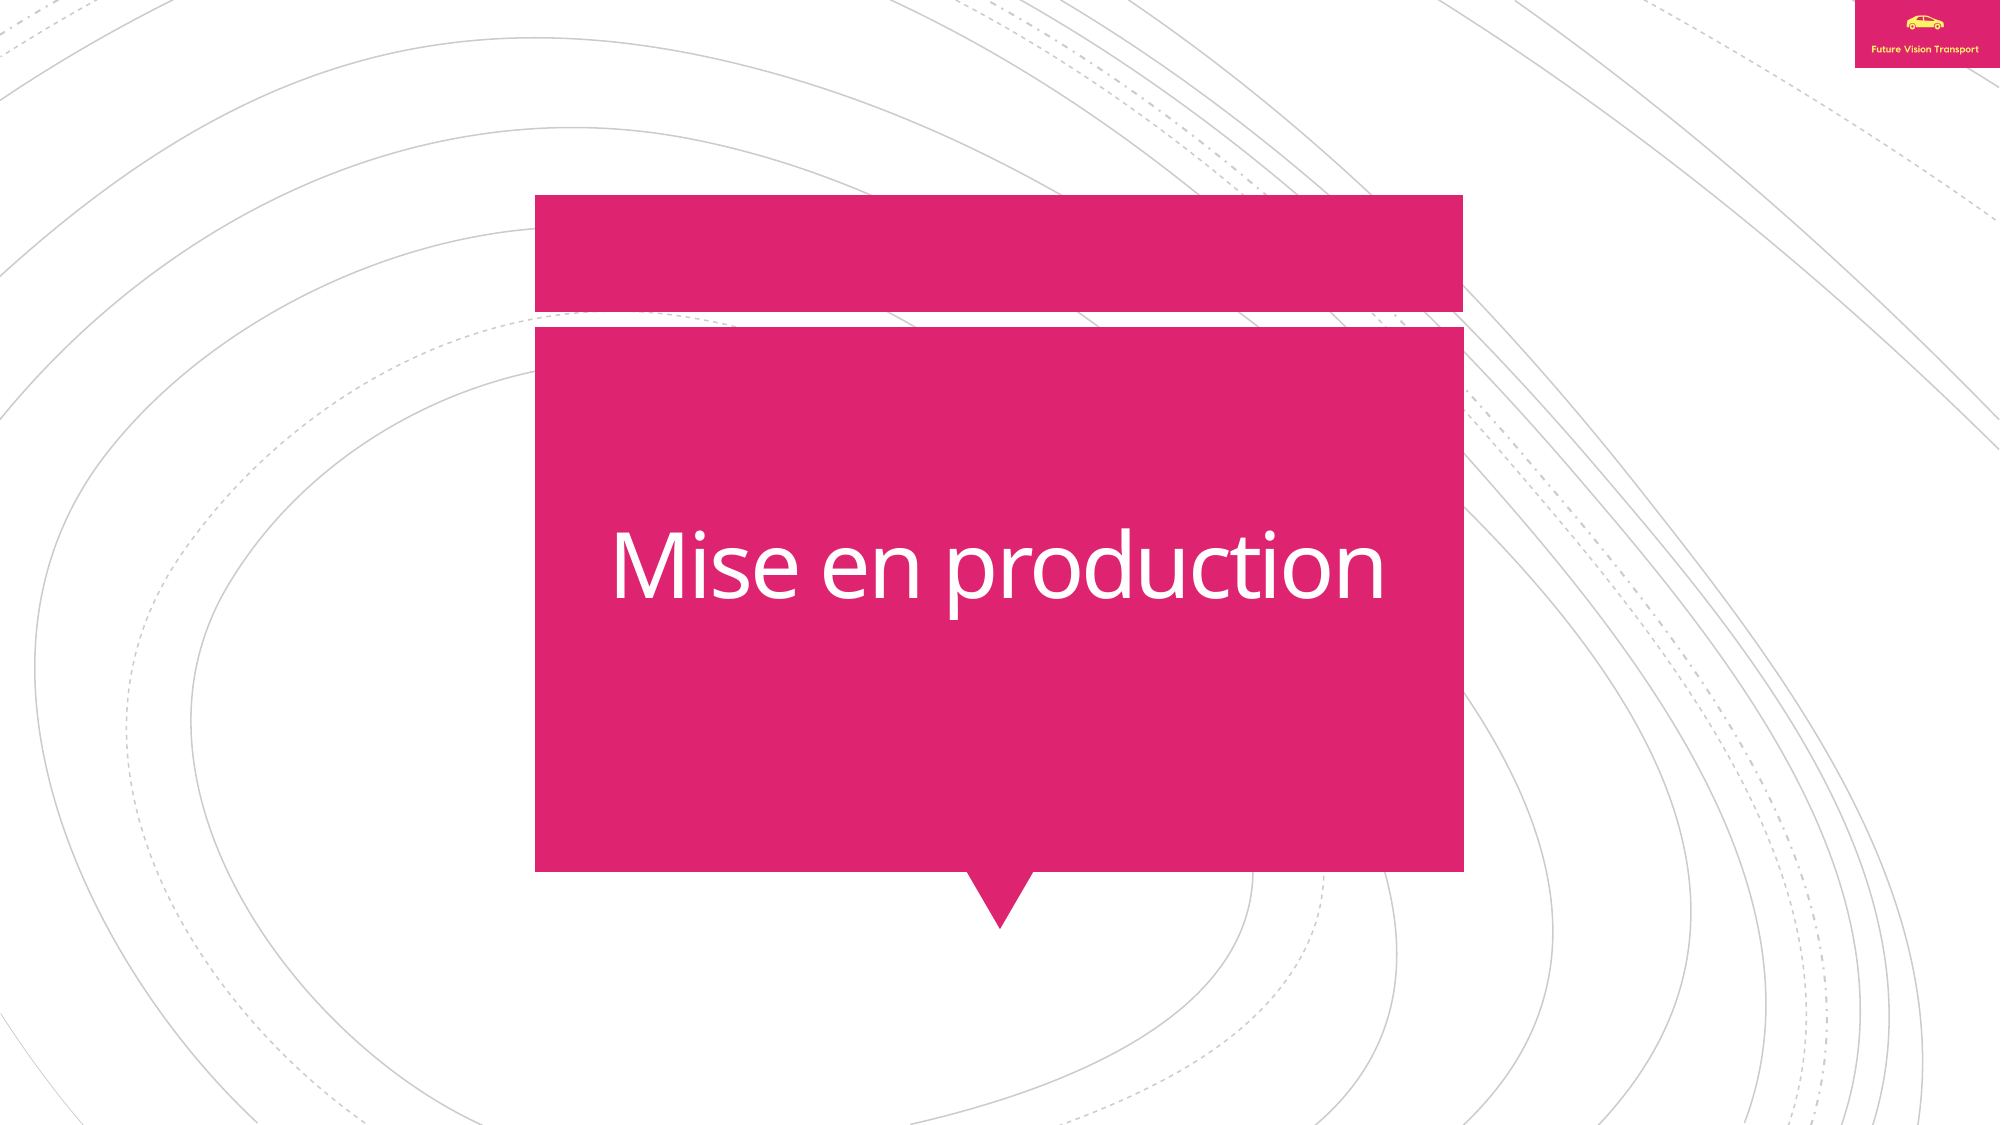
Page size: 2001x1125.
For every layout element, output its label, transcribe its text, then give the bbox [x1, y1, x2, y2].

picture [1855, 0, 2000, 68]
title Mise en production [548, 340, 1450, 618]
